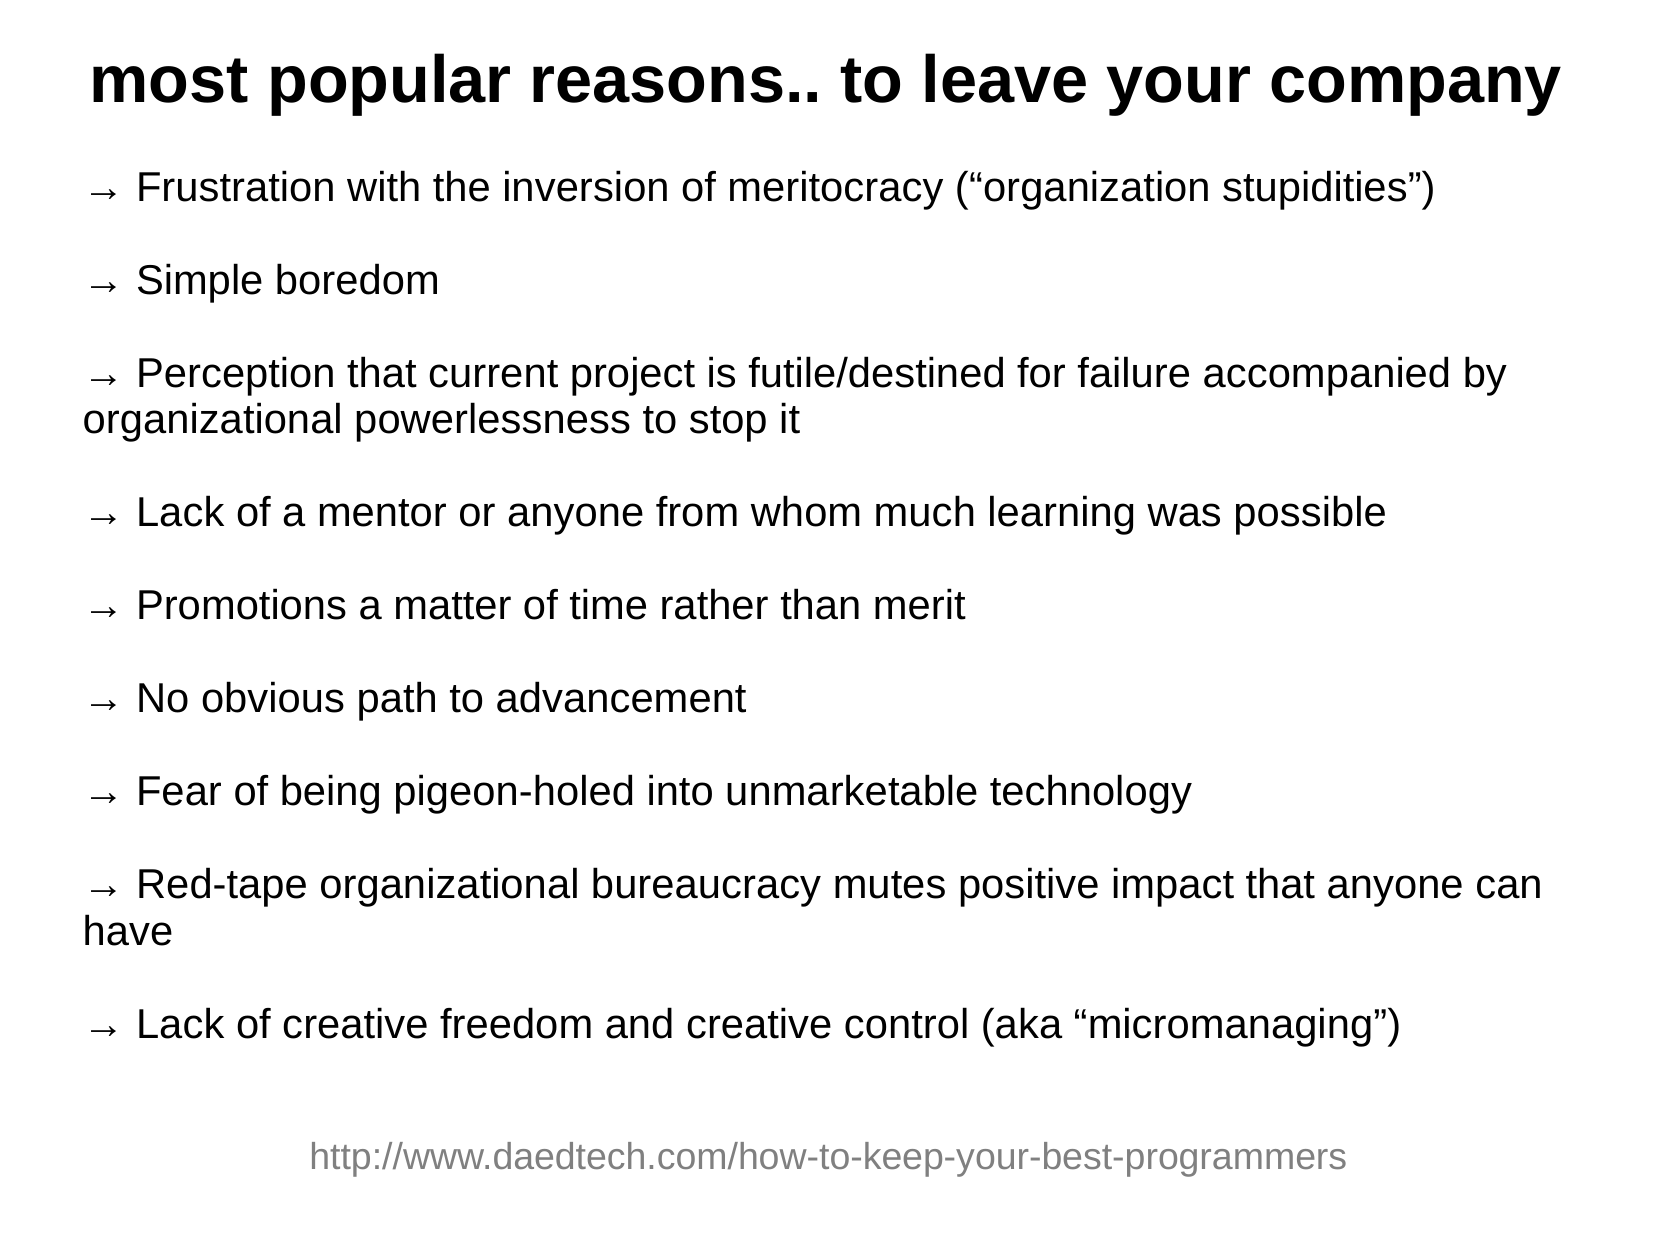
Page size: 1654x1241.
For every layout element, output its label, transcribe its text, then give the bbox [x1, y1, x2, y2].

text_box http://www.daedtech.com/how-to-keep-your-best-programmers [294, 1128, 1359, 1186]
subtitle most popular reasons.. to leave your company → Frustration with the inversion of meritocracy (“organization stupidities”) → Simple boredom → Perception that current project is futile/destined for failure accompanied by organizational powerlessness to stop it → Lack of a mentor or anyone from whom much learning was possible → Promotions a matter of time rather than merit → No obvious path to advancement → Fear of being pigeon-holed into unmarketable technology → Red-tape organizational bureaucracy mutes positive impact that anyone can have → Lack of creative freedom and creative control (aka “micromanaging”) [82, 42, 1571, 1159]
